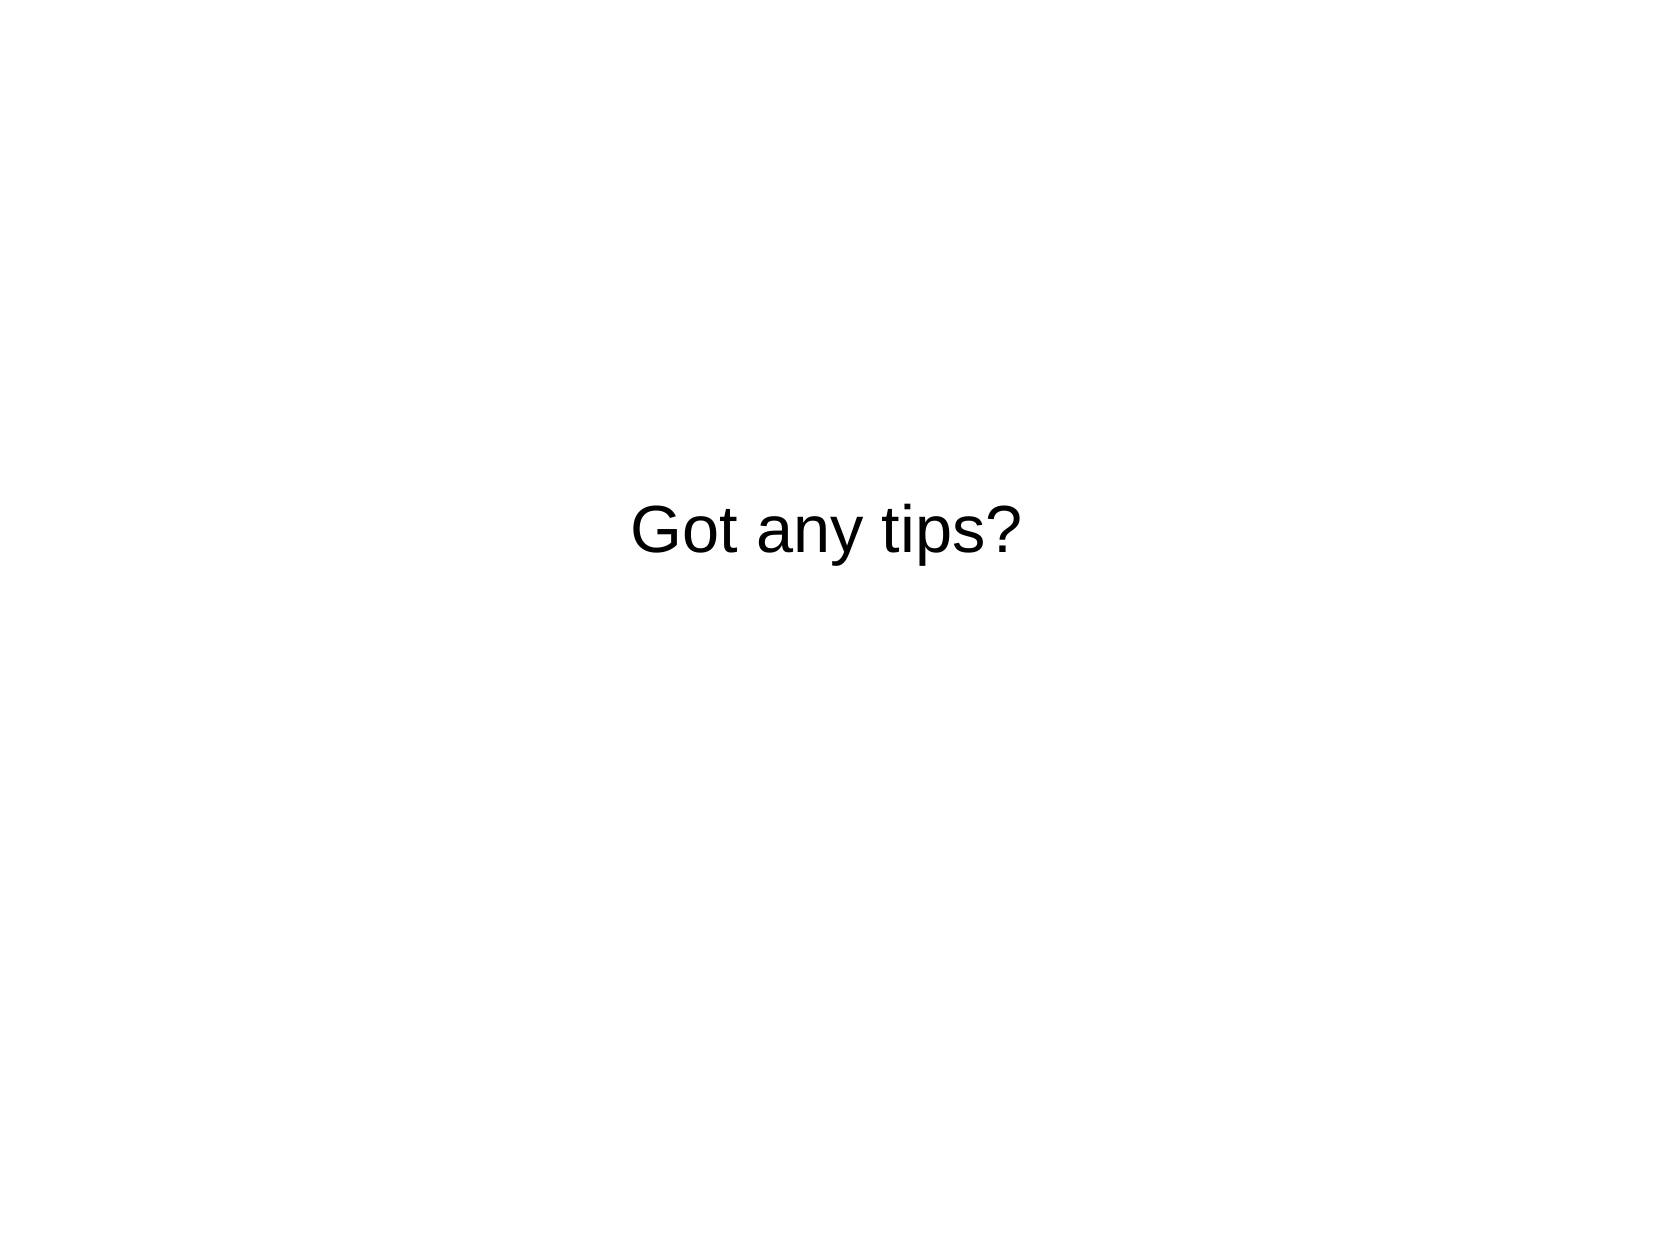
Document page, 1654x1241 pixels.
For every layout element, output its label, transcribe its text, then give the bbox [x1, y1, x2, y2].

subtitle Got any tips? [82, 49, 1571, 1010]
